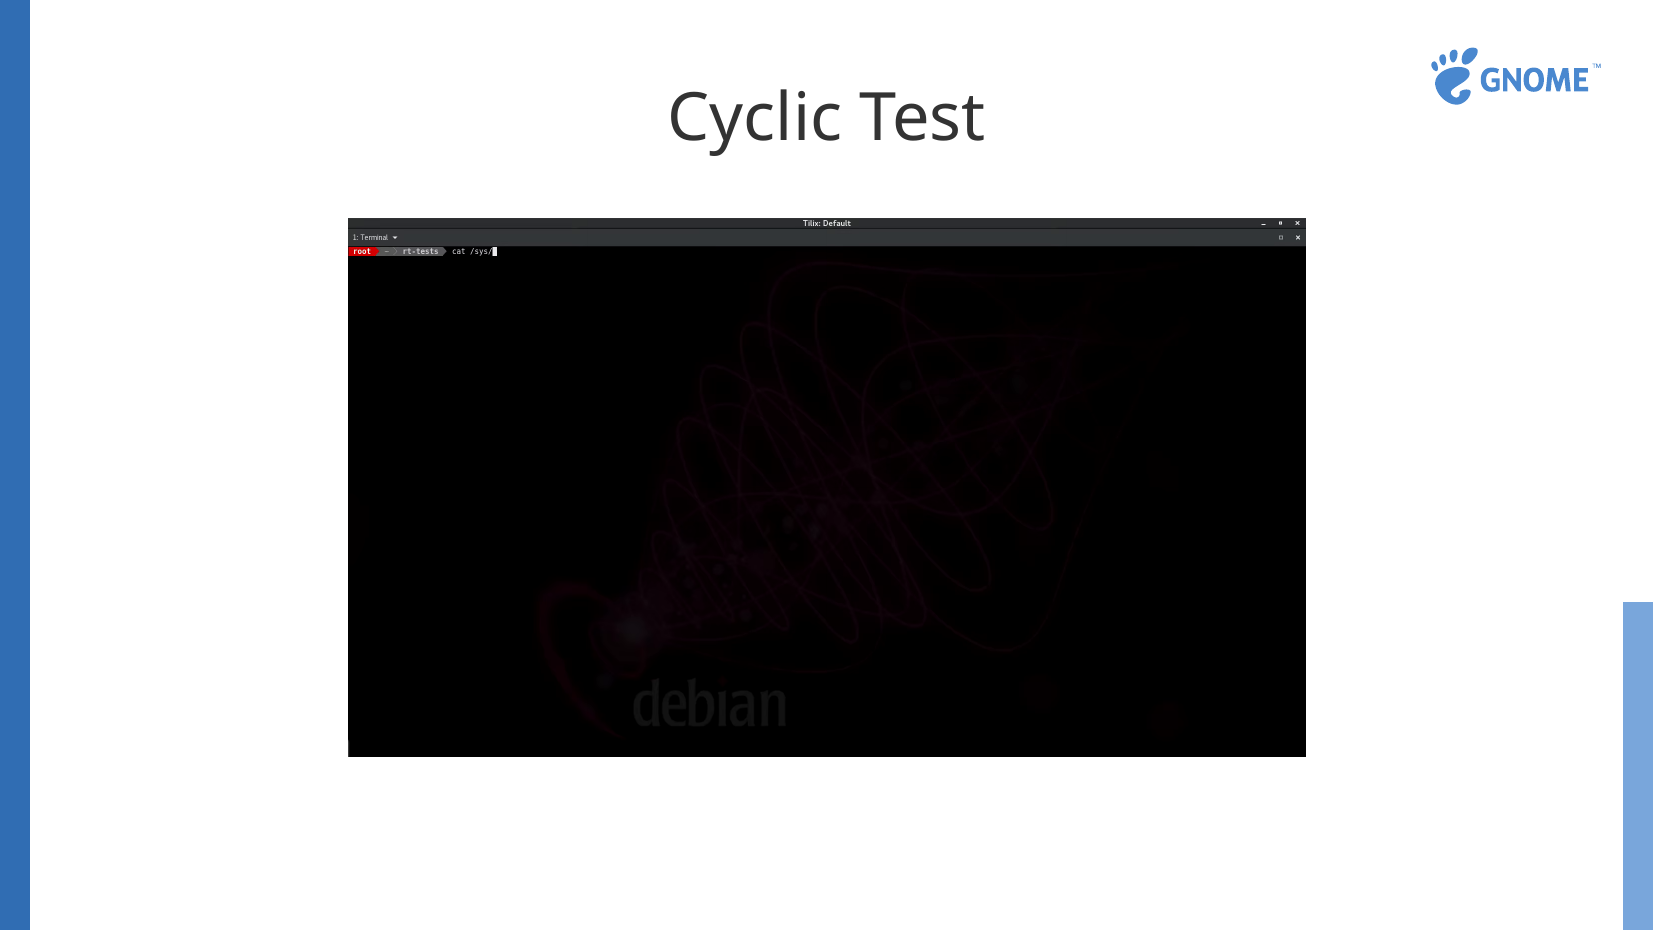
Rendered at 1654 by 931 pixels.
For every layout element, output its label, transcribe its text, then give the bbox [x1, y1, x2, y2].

title Cyclic Test [82, 37, 1571, 193]
text_box [347, 217, 1307, 758]
